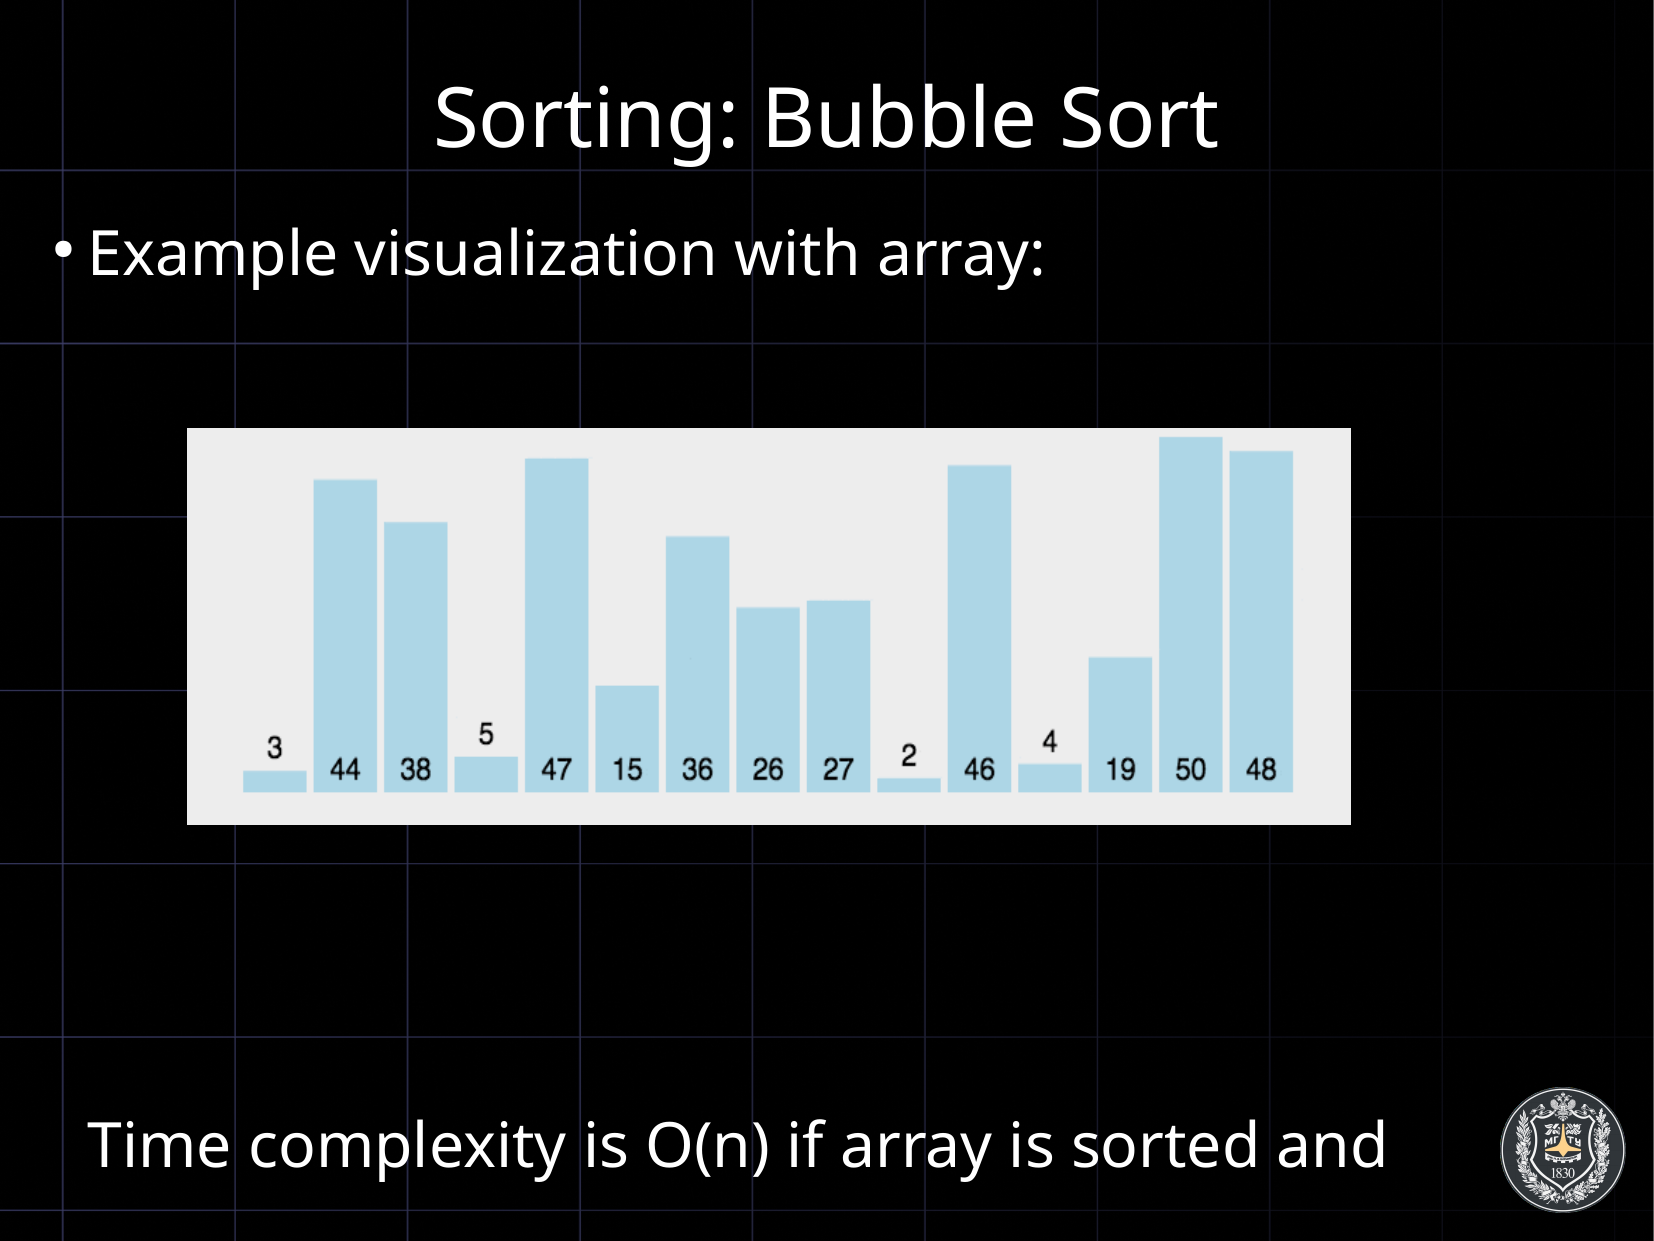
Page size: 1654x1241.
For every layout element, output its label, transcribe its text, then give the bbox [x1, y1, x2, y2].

text_box Example visualization with array: Time complexity is O(n) if array is sorted and O(n2) if unsorted. [37, 158, 1613, 1156]
title Sorting: Bubble Sort [82, 37, 1571, 158]
picture [0, 0, 1654, 1241]
